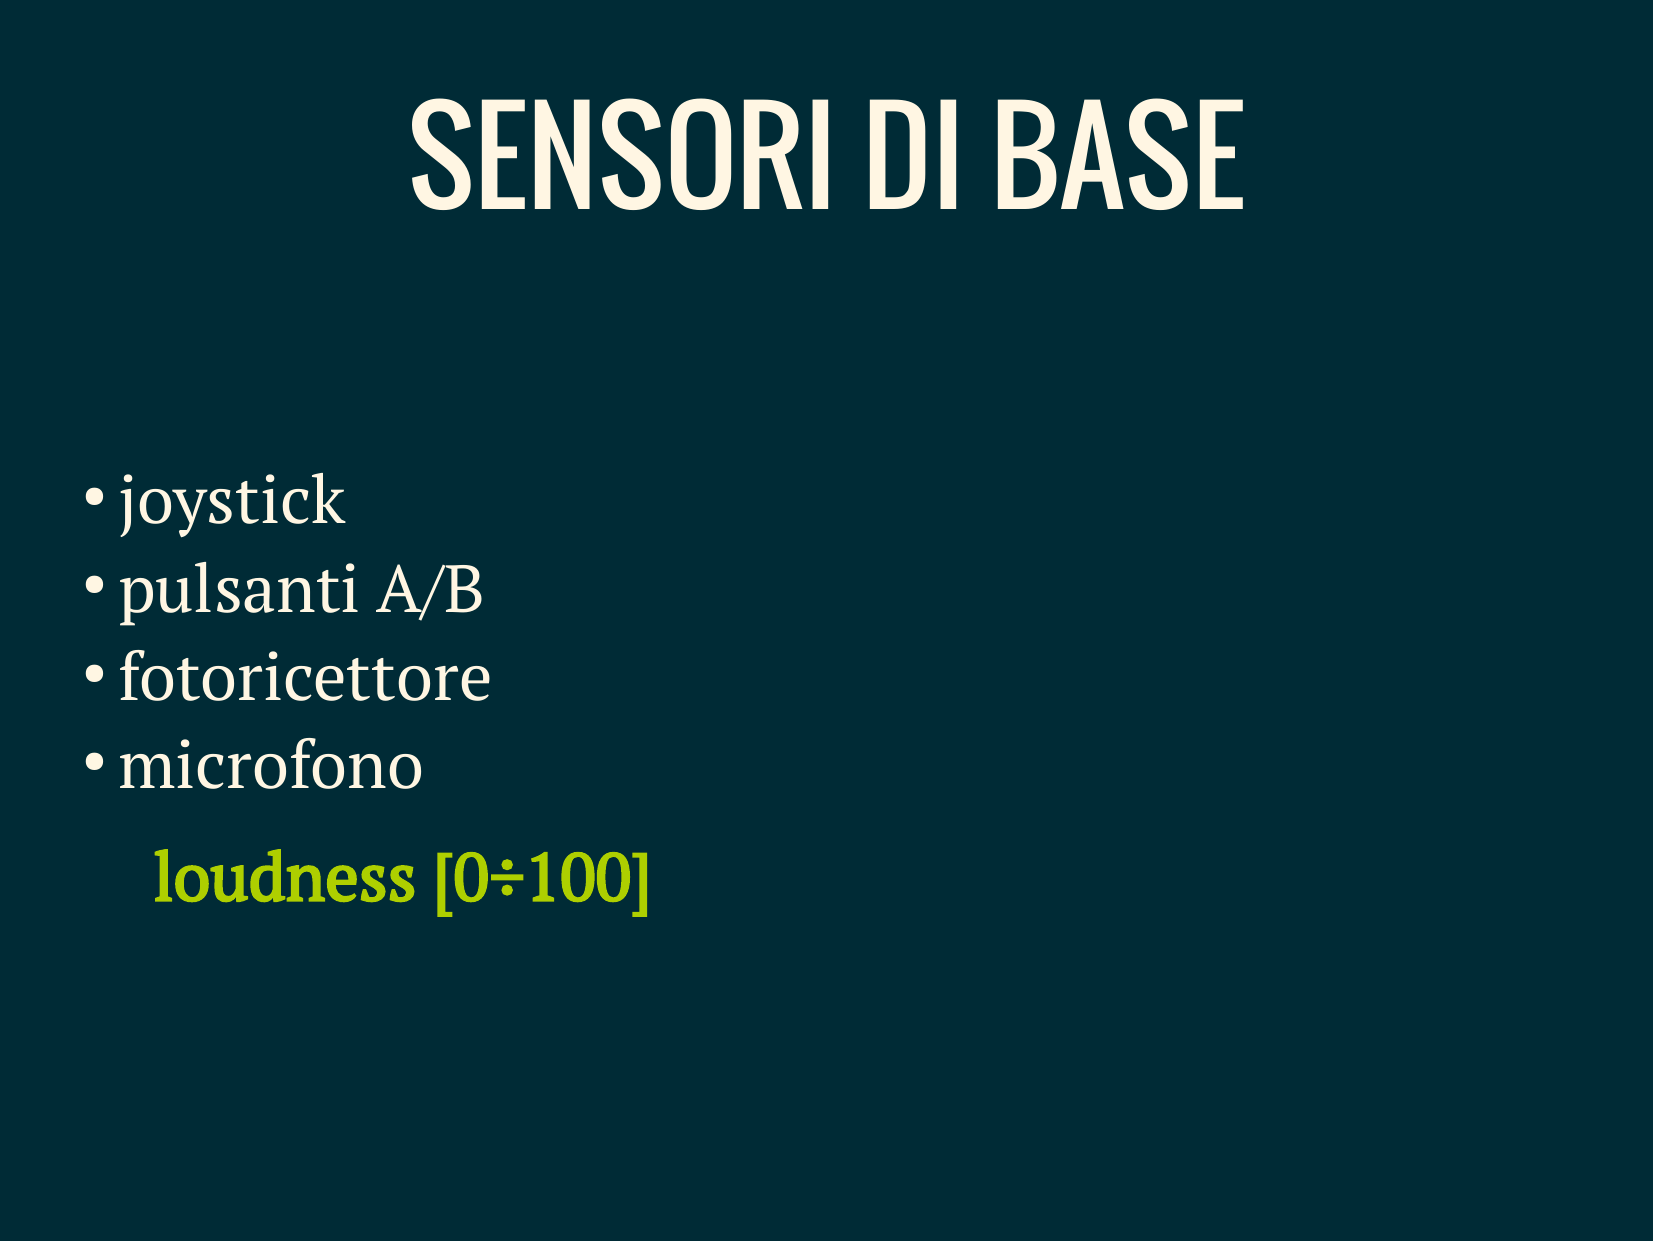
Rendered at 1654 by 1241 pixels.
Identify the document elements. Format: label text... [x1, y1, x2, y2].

title SENSORI di base [82, 49, 1571, 257]
text_box joystick pulsanti A/B fotoricettore microfono loudness [0÷100] [82, 366, 1571, 1193]
